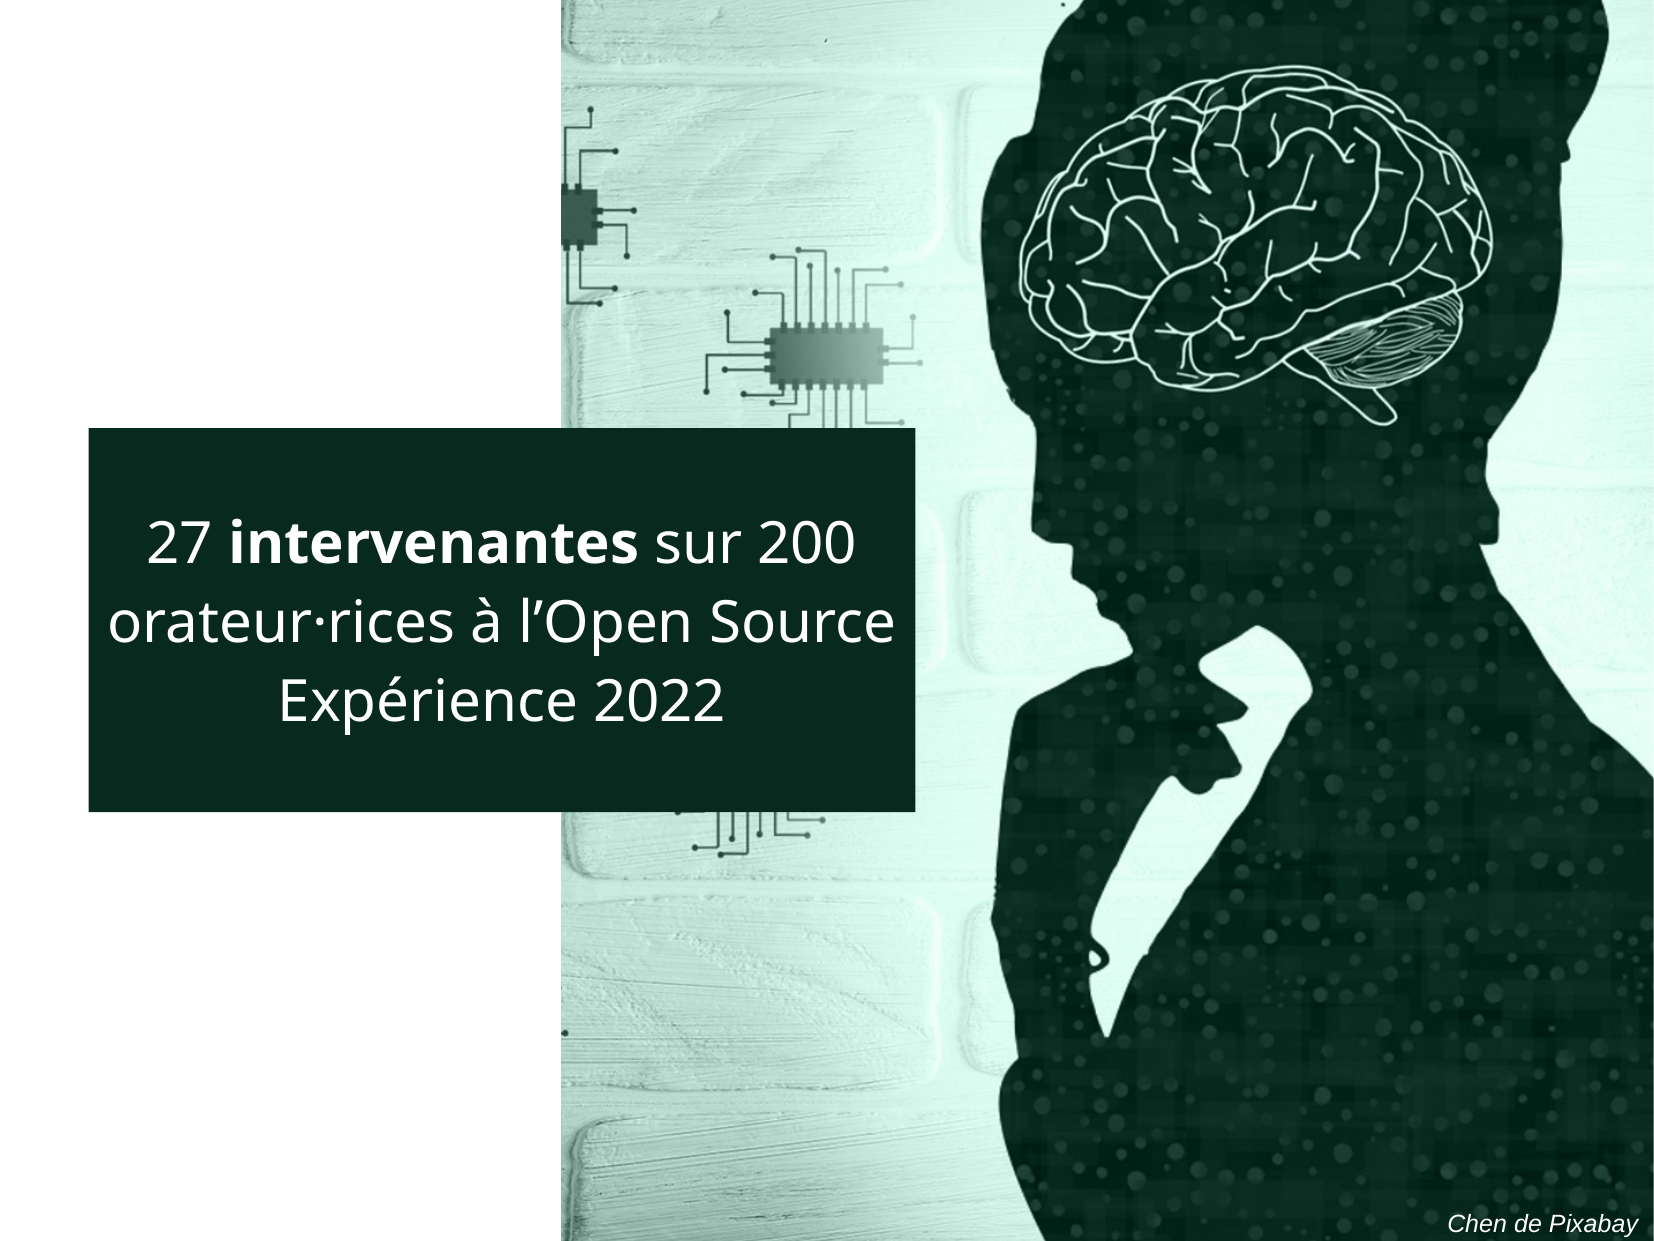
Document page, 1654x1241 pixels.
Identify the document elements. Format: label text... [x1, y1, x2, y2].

text_box Chen de Pixabay [1432, 1202, 1654, 1241]
picture [561, 0, 1654, 1241]
text_box 27 intervenantes sur 200 orateur·rices à l’Open Source Expérience 2022 [88, 428, 916, 813]
